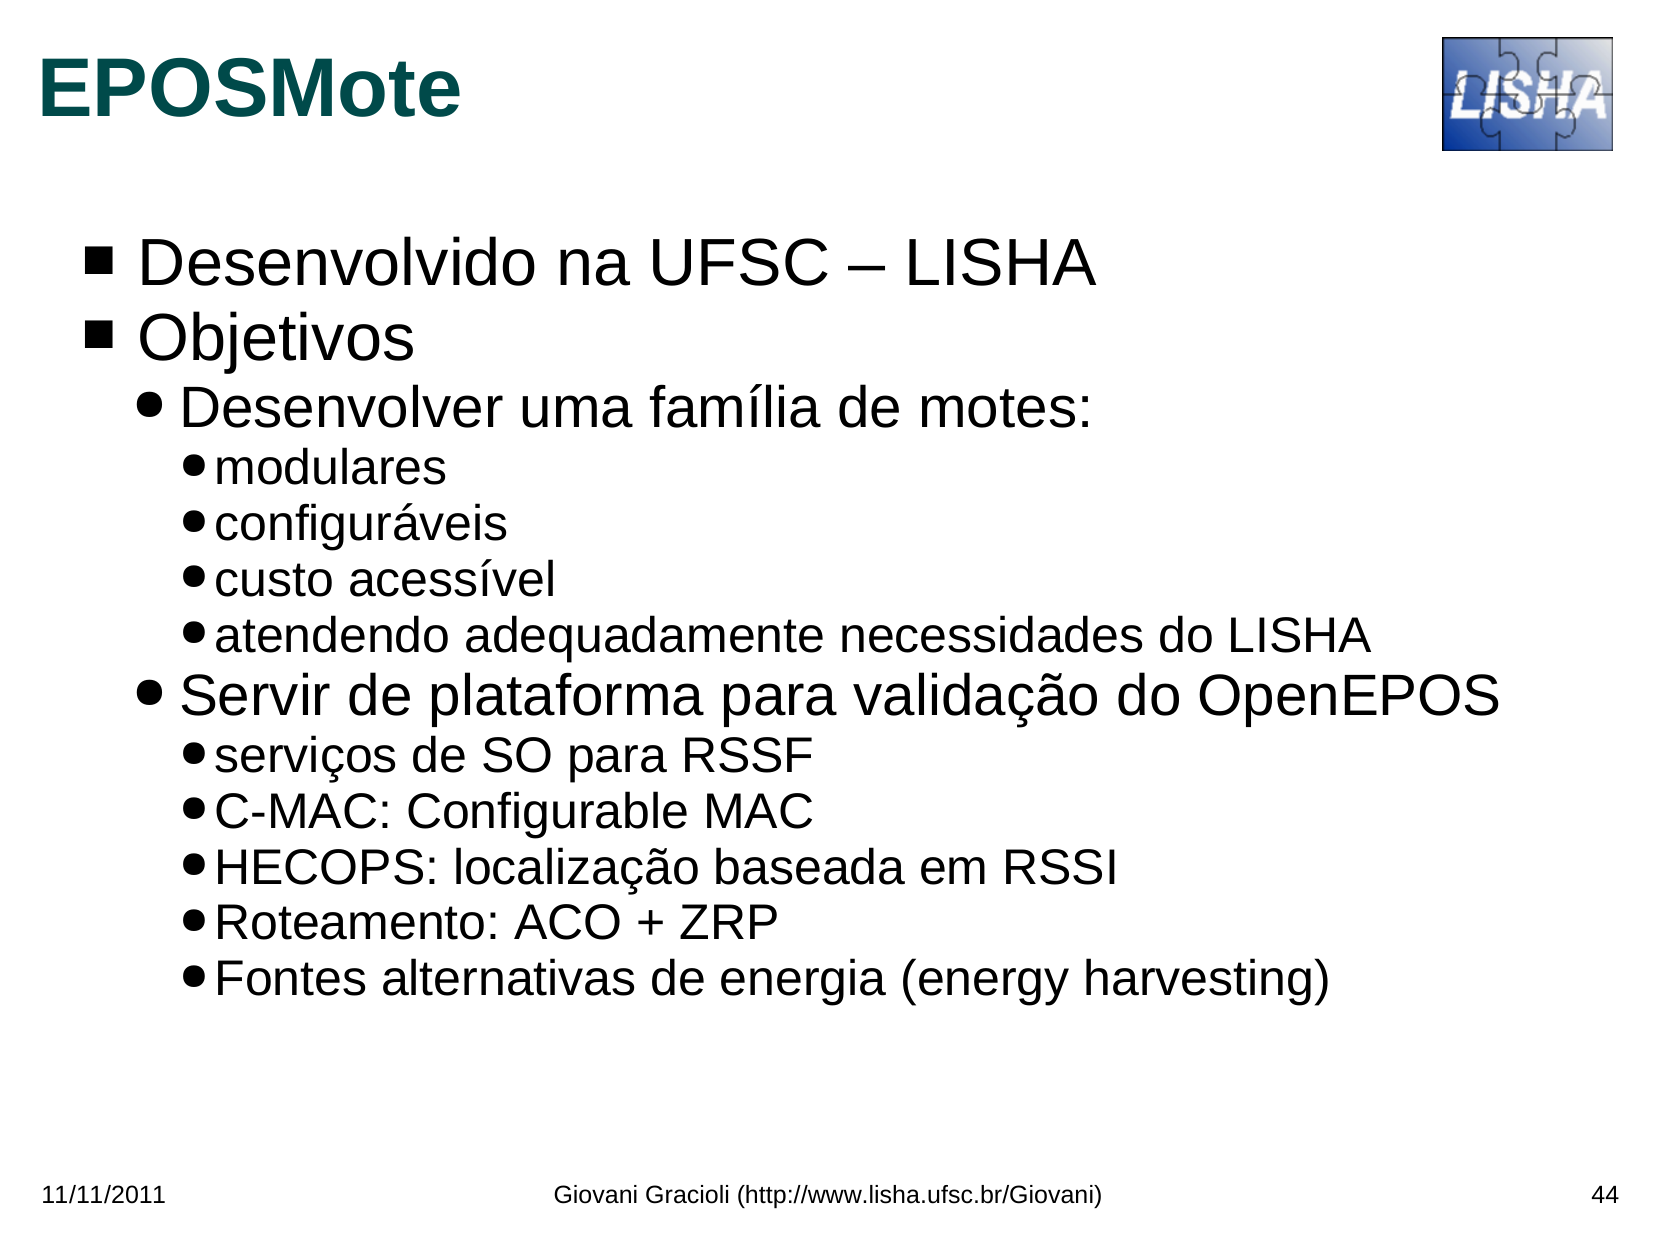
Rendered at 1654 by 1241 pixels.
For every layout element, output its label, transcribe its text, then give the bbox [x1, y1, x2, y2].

title EPOSMote [37, 37, 1426, 151]
list Desenvolvido na UFSC – LISHA Objetivos Desenvolver uma família de motes: modulares configuráveis custo acessível atendendo adequadamente necessidades do LISHA Servir de plataforma para validação do OpenEPOS serviços de SO para RSSF C-MAC: Configurable MAC HECOPS: localização baseada em RSSI Roteamento: ACO + ZRP Fontes alternativas de energia (energy harvesting) [37, 225, 1613, 1163]
picture [1442, 37, 1613, 151]
